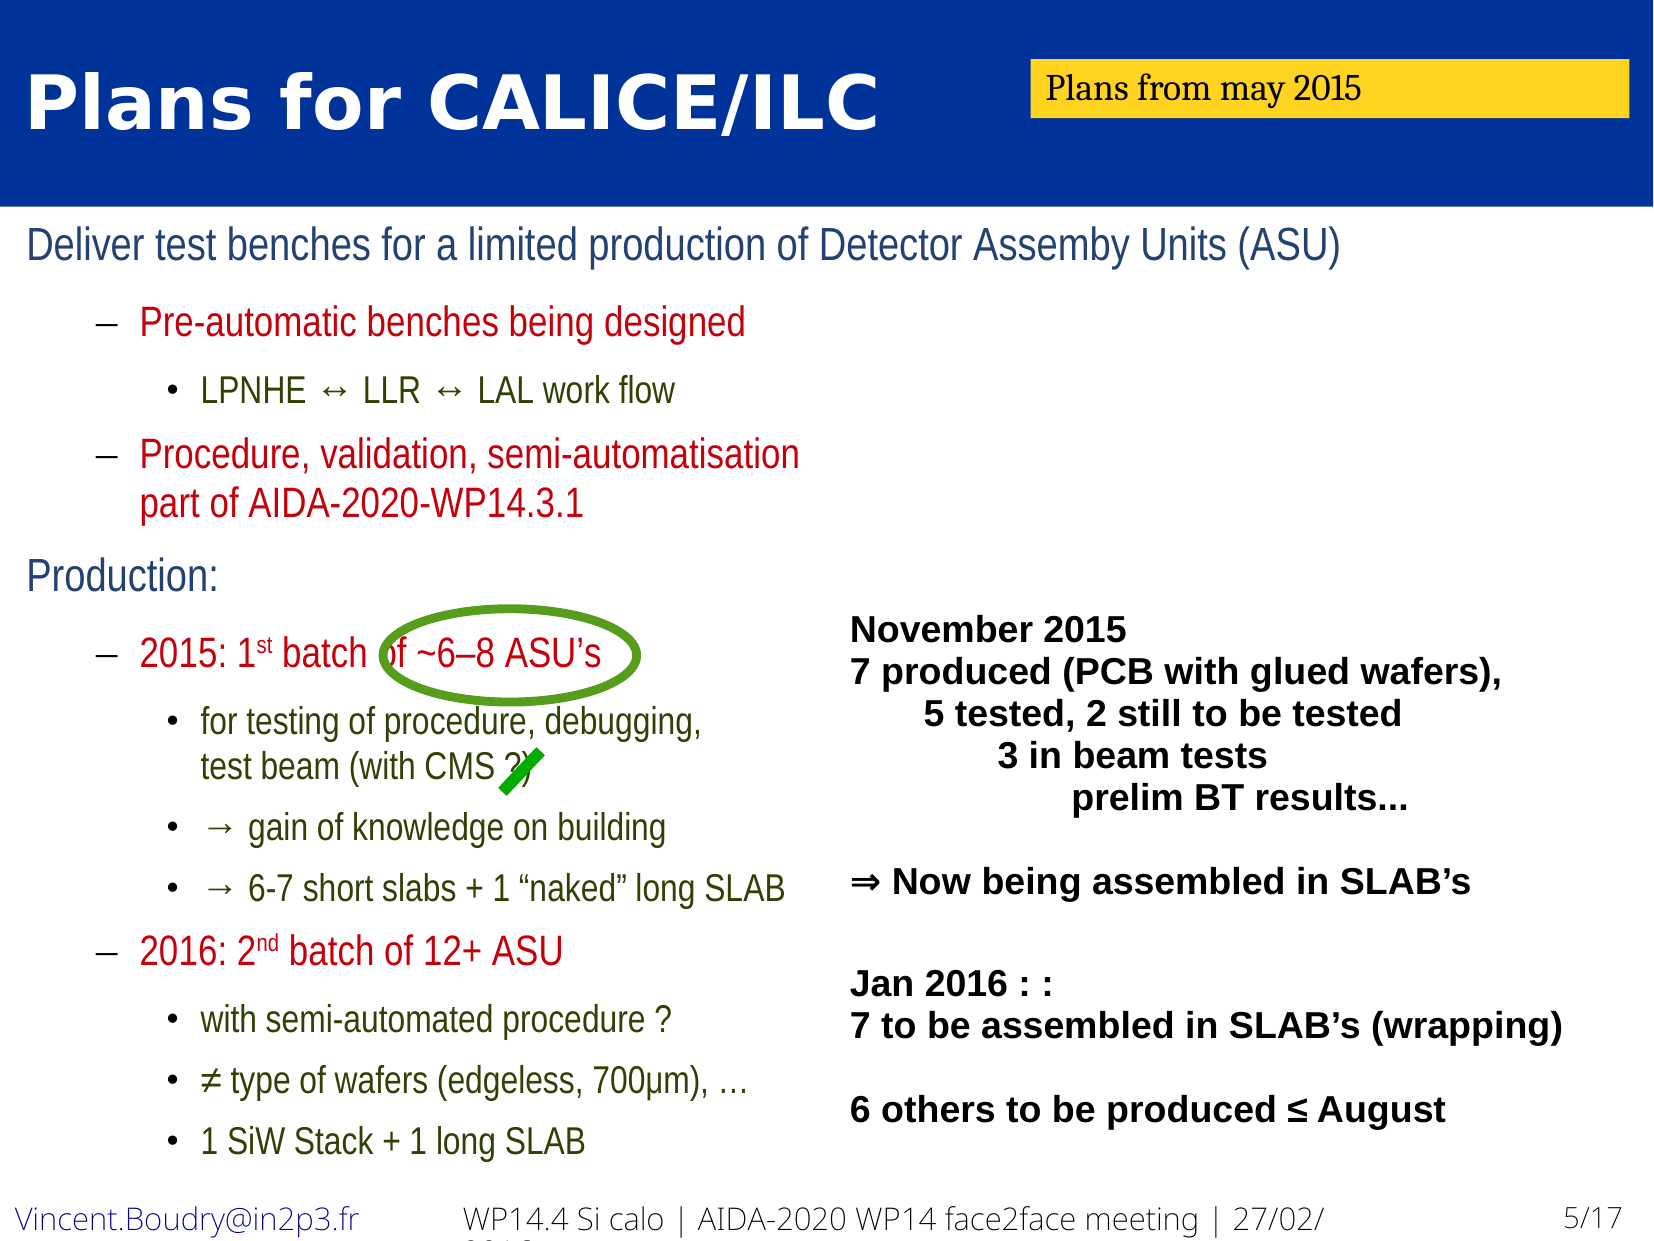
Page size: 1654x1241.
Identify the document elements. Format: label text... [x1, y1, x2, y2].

title Plans for CALICE/ILC [24, 17, 1635, 191]
text_box Jan 2016 : : 7 to be assembled in SLAB’s (wrapping) 6 others to be produced ≤ August [835, 955, 1579, 1139]
text_box Plans from may 2015 [1030, 59, 1630, 119]
text_box November 2015 7 produced (PCB with glued wafers), 5 tested, 2 still to be tested 3 in beam tests prelim BT results... ⇒ Now being assembled in SLAB’s [835, 600, 1528, 910]
list Deliver test benches for a limited production of Detector Assemby Units (ASU) Pre-automatic benches being designed LPNHE ↔ LLR ↔ LAL work flow Procedure, validation, semi-automatisation part of AIDA-2020-WP14.3.1 Production: 2015: 1st batch of ~6–8 ASU’s for testing of procedure, debugging, test beam (with CMS ?) → gain of knowledge on building → 6-7 short slabs + 1 “naked” long SLAB 2016: 2nd batch of 12+ ASU with semi-automated procedure ? ≠ type of wafers (edgeless, 700μm), … 1 SiW Stack + 1 long SLAB [26, 217, 1631, 1172]
